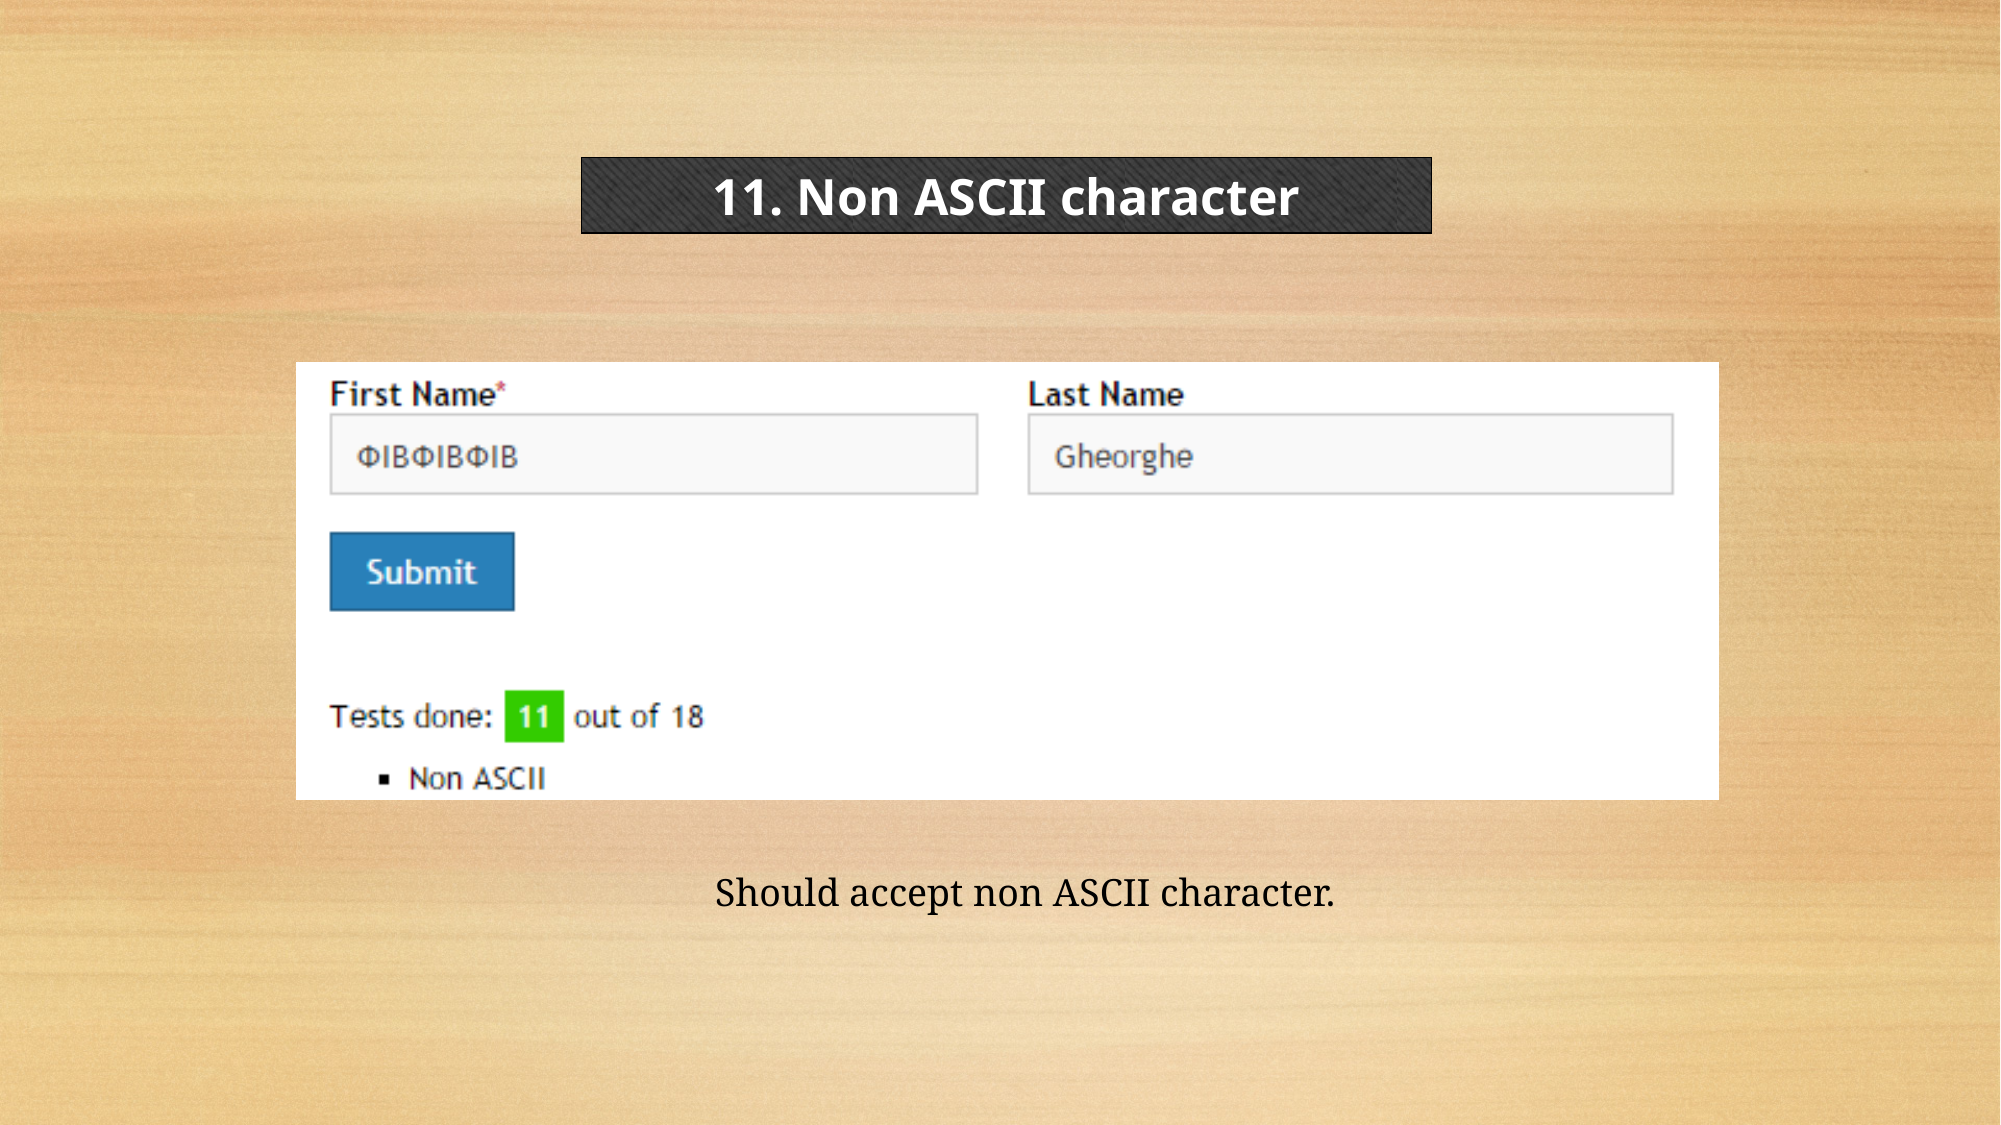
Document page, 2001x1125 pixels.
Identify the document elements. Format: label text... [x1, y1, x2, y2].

text_box Should accept non ASCII character. [240, 861, 1811, 922]
text_box 11. Non ASCII character [581, 157, 1432, 234]
picture [296, 362, 1719, 800]
